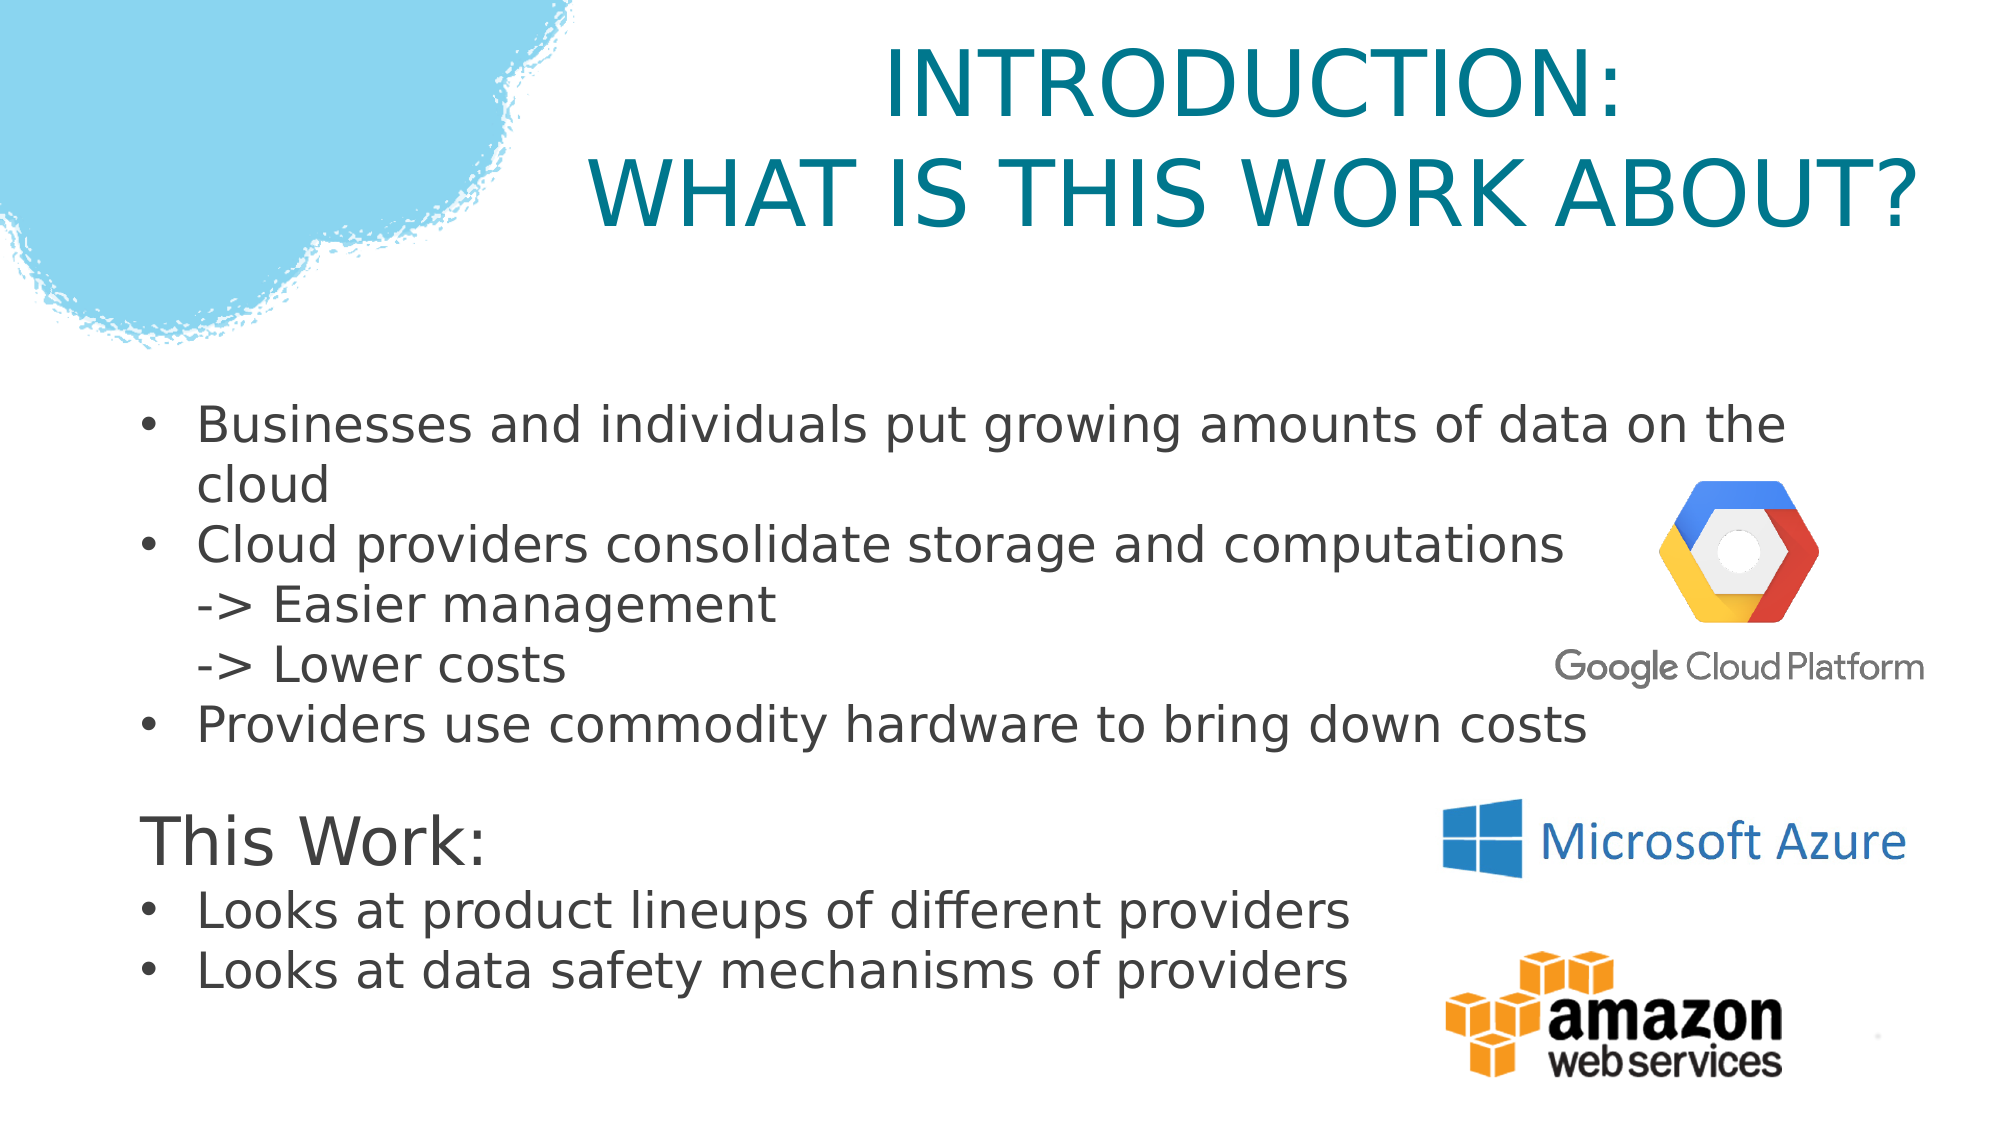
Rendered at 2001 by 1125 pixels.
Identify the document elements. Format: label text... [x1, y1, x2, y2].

picture [1328, 466, 1990, 1125]
text_box Businesses and individuals put growing amounts of data on the cloud Cloud providers consolidate storage and computations -> Easier management -> Lower costs Providers use commodity hardware to bring down costs [125, 385, 1853, 761]
title Introduction: What is this Work About? [509, 0, 2000, 252]
text_box This Work: Looks at product lineups of different providers Looks at data safety mechanisms of providers [125, 791, 1358, 1007]
